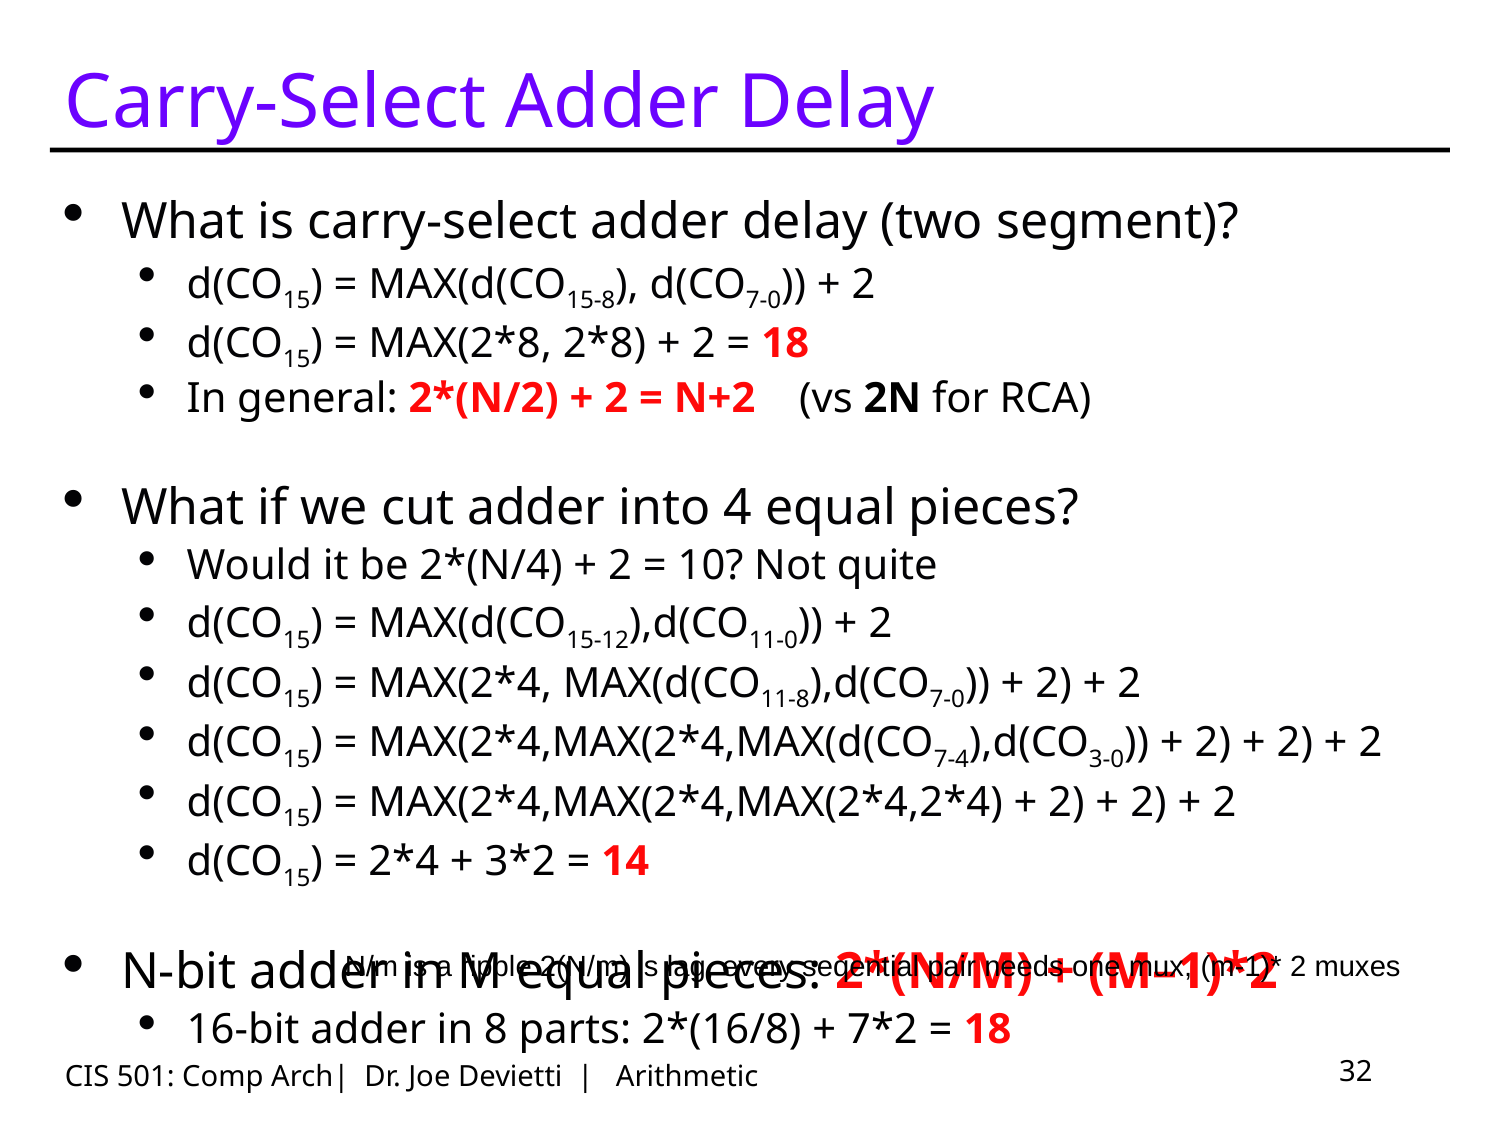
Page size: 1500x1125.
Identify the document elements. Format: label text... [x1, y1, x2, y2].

text_box N/m is a ripple 2(N/m) is lag, every seqential pair needs one mux, (m-1)* 2 muxes [330, 942, 1441, 991]
text_box Carry-Select Adder Delay [49, 37, 1363, 150]
text_box <number> [1074, 1075, 1388, 1100]
text_box What is carry-select adder delay (two segment)? d(CO15) = MAX(d(CO15-8), d(CO7-0)) + 2 d(CO15) = MAX(2*8, 2*8) + 2 = 18 In general: 2*(N/2) + 2 = N+2 (vs 2N for RCA) What if we cut adder into 4 equal pieces? Would it be 2*(N/4) + 2 = 10? Not quite d(CO15) = MAX(d(CO15-12),d(CO11-0)) + 2 d(CO15) = MAX(2*4, MAX(d(CO11-8),d(CO7-0)) + 2) + 2 d(CO15) = MAX(2*4,MAX(2*4,MAX(d(CO7-4),d(CO3-0)) + 2) + 2) + 2 d(CO15) = MAX(2*4,MAX(2*4,MAX(2*4,2*4) + 2) + 2) + 2 d(CO15) = 2*4 + 3*2 = 14 N-bit adder in M equal pieces: 2*(N/M) + (M–1)*2 16-bit adder in 8 parts: 2*(16/8) + 7*2 = 18 [49, 187, 1500, 1075]
text_box CIS 501: Comp Arch| Dr. Joe Devietti | Arithmetic [49, 1075, 988, 1100]
